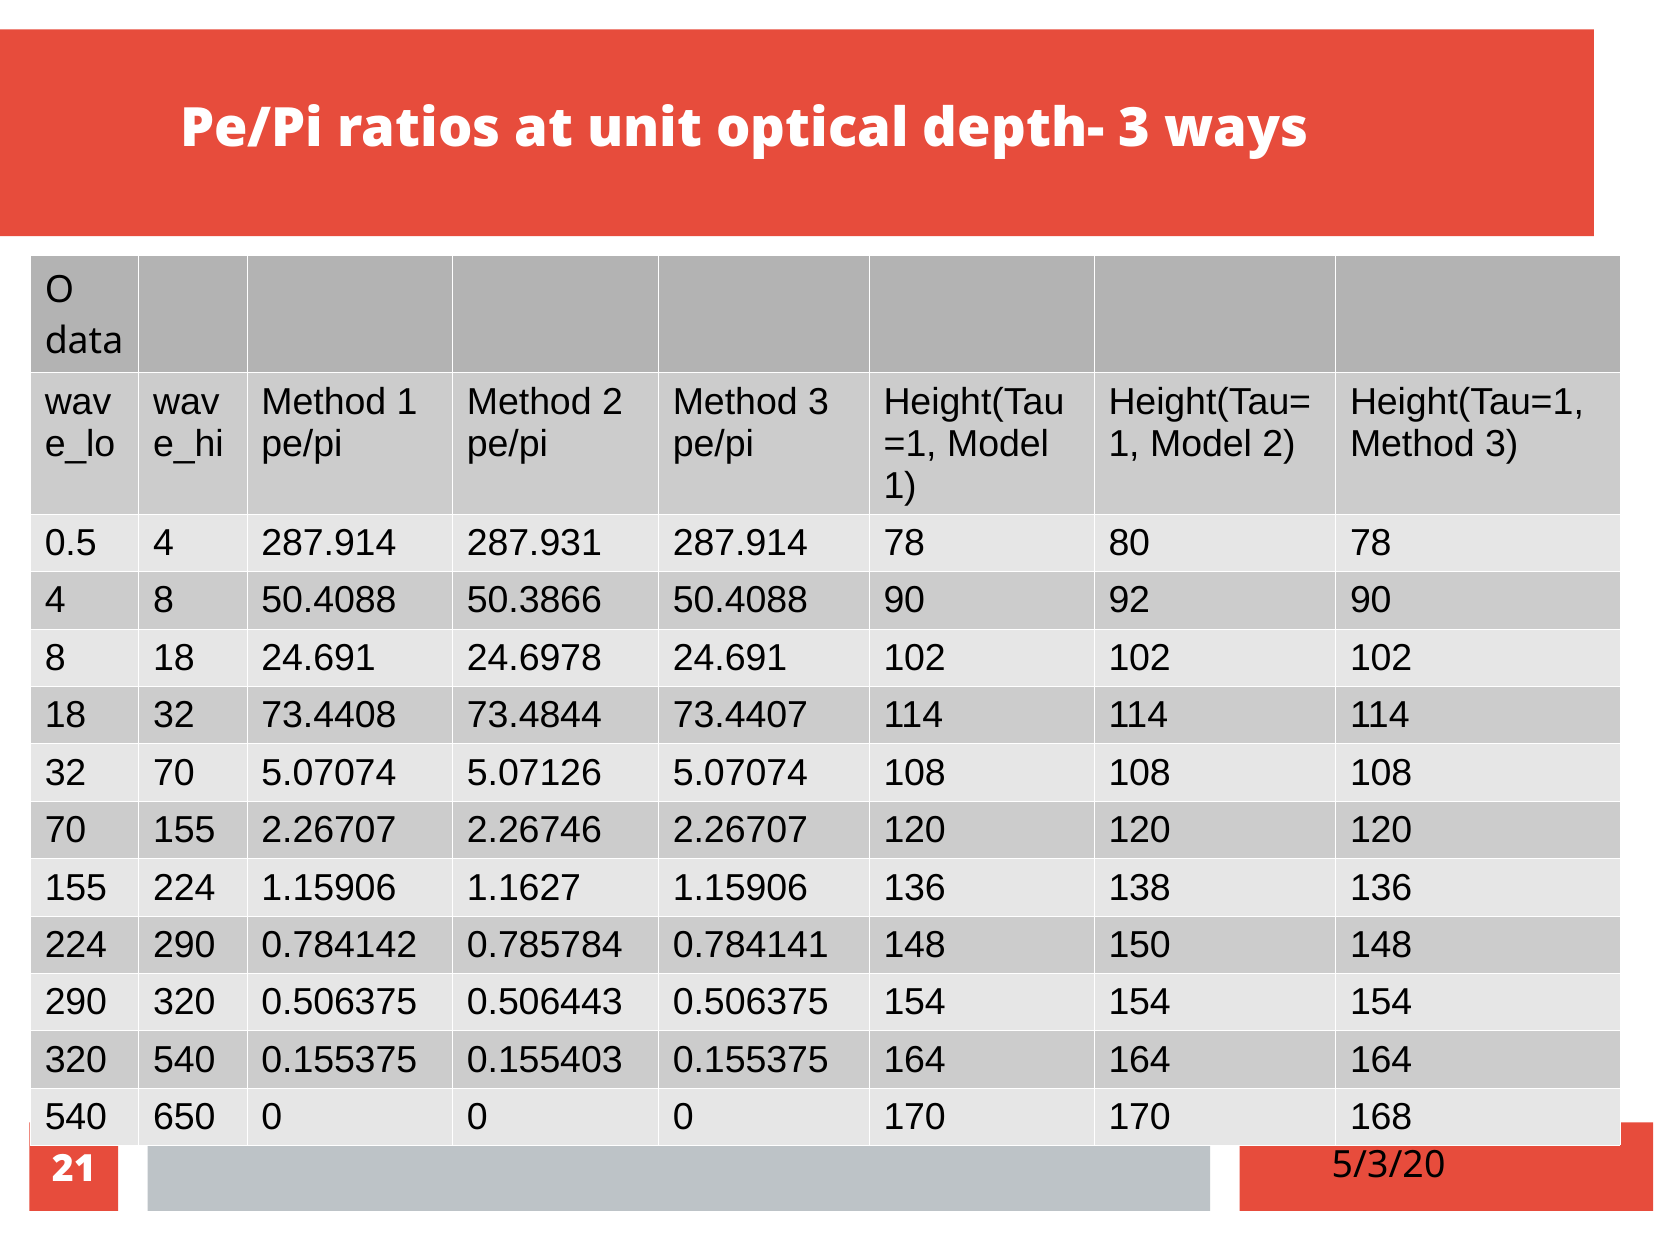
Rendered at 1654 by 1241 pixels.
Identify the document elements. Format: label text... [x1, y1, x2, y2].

table_cell 90 [1336, 572, 1620, 629]
table_cell 108 [1095, 744, 1335, 801]
table_cell 287.931 [453, 515, 658, 571]
table_cell 540 [31, 1089, 138, 1145]
title Pe/Pi ratios at unit optical depth- 3 ways [30, 15, 1565, 163]
table_cell 287.914 [659, 515, 869, 571]
table_cell 154 [1336, 974, 1620, 1030]
table_cell 5.07126 [453, 744, 658, 801]
table_cell 138 [1095, 859, 1335, 916]
table_cell 155 [139, 802, 247, 858]
table_cell Method 3 pe/pi [659, 373, 869, 514]
table_cell 120 [1336, 802, 1620, 858]
table_cell 168 [1336, 1089, 1620, 1145]
table_cell 136 [1336, 859, 1620, 916]
table_cell 102 [870, 630, 1094, 686]
table_cell 290 [139, 917, 247, 973]
table_cell Height(Tau=1, Model 2) [1095, 373, 1335, 514]
table_cell 50.4088 [248, 572, 452, 629]
table_cell 150 [1095, 917, 1335, 973]
table_cell 50.4088 [659, 572, 869, 629]
table_cell 1.15906 [659, 859, 869, 916]
table_cell 540 [139, 1031, 247, 1088]
table_cell wave_lo [31, 373, 138, 514]
table_cell 102 [1095, 630, 1335, 686]
table_cell 73.4844 [453, 687, 658, 743]
table_cell 0 [453, 1089, 658, 1145]
table_header [248, 256, 452, 372]
table_cell 224 [31, 917, 138, 973]
table_cell 8 [31, 630, 138, 686]
table_cell 0.506443 [453, 974, 658, 1030]
table_cell 114 [870, 687, 1094, 743]
table_cell 1.1627 [453, 859, 658, 916]
table_cell 108 [870, 744, 1094, 801]
table_cell 287.914 [248, 515, 452, 571]
table_cell 164 [1336, 1031, 1620, 1088]
table_cell 2.26707 [659, 802, 869, 858]
table_cell Method 2 pe/pi [453, 373, 658, 514]
table_cell 2.26746 [453, 802, 658, 858]
table_cell 0.506375 [659, 974, 869, 1030]
table_cell 0.155375 [248, 1031, 452, 1088]
table_cell 224 [139, 859, 247, 916]
table_cell 78 [870, 515, 1094, 571]
table_header [139, 256, 247, 372]
table_cell 70 [31, 802, 138, 858]
table_cell Height(Tau=1, Method 3) [1336, 373, 1620, 514]
table_cell 92 [1095, 572, 1335, 629]
table_cell 50.3866 [453, 572, 658, 629]
table_header [1336, 256, 1620, 372]
table_cell 148 [1336, 917, 1620, 973]
table_cell 290 [31, 974, 138, 1030]
table_cell 0 [248, 1089, 452, 1145]
table_cell 0.155375 [659, 1031, 869, 1088]
table_cell 90 [870, 572, 1094, 629]
table_cell 154 [870, 974, 1094, 1030]
table_cell 108 [1336, 744, 1620, 801]
table_cell 18 [31, 687, 138, 743]
table_cell 148 [870, 917, 1094, 973]
table_cell 32 [139, 687, 247, 743]
table_cell 114 [1336, 687, 1620, 743]
table_cell Method 1 pe/pi [248, 373, 452, 514]
table_cell 73.4407 [659, 687, 869, 743]
table_cell 73.4408 [248, 687, 452, 743]
table_cell 164 [870, 1031, 1094, 1088]
table_cell 102 [1336, 630, 1620, 686]
table_cell 0.5 [31, 515, 138, 571]
table_cell 24.6978 [453, 630, 658, 686]
table_cell 120 [870, 802, 1094, 858]
table_header [659, 256, 869, 372]
table_cell 32 [31, 744, 138, 801]
table_cell 0.784141 [659, 917, 869, 973]
table_cell 4 [31, 572, 138, 629]
table_cell 154 [1095, 974, 1335, 1030]
table_cell 120 [1095, 802, 1335, 858]
table_cell 320 [139, 974, 247, 1030]
table_cell 0.506375 [248, 974, 452, 1030]
table_cell 2.26707 [248, 802, 452, 858]
table_cell 78 [1336, 515, 1620, 571]
table_cell 650 [139, 1089, 247, 1145]
table_cell 4 [139, 515, 247, 571]
table_cell 155 [31, 859, 138, 916]
table_header [453, 256, 658, 372]
table_header [1095, 256, 1335, 372]
text_box 5/3/20 [1316, 1146, 1500, 1201]
table_cell 0.785784 [453, 917, 658, 973]
table_cell 320 [31, 1031, 138, 1088]
table_cell 8 [139, 572, 247, 629]
table_cell 70 [139, 744, 247, 801]
table_cell 24.691 [248, 630, 452, 686]
table_cell 136 [870, 859, 1094, 916]
table_cell 170 [870, 1089, 1094, 1145]
table_cell 0.155403 [453, 1031, 658, 1088]
table_cell 170 [1095, 1089, 1335, 1145]
table_cell Height(Tau=1, Model 1) [870, 373, 1094, 514]
table_cell 24.691 [659, 630, 869, 686]
table_cell 1.15906 [248, 859, 452, 916]
table_cell wave_hi [139, 373, 247, 514]
table_header [870, 256, 1094, 372]
table_cell 80 [1095, 515, 1335, 571]
table_cell 5.07074 [659, 744, 869, 801]
table_cell 0.784142 [248, 917, 452, 973]
table_cell 18 [139, 630, 247, 686]
table_cell 5.07074 [248, 744, 452, 801]
table_header O data [31, 256, 138, 372]
table_cell 0 [659, 1089, 869, 1145]
table_cell 114 [1095, 687, 1335, 743]
table_cell 164 [1095, 1031, 1335, 1088]
